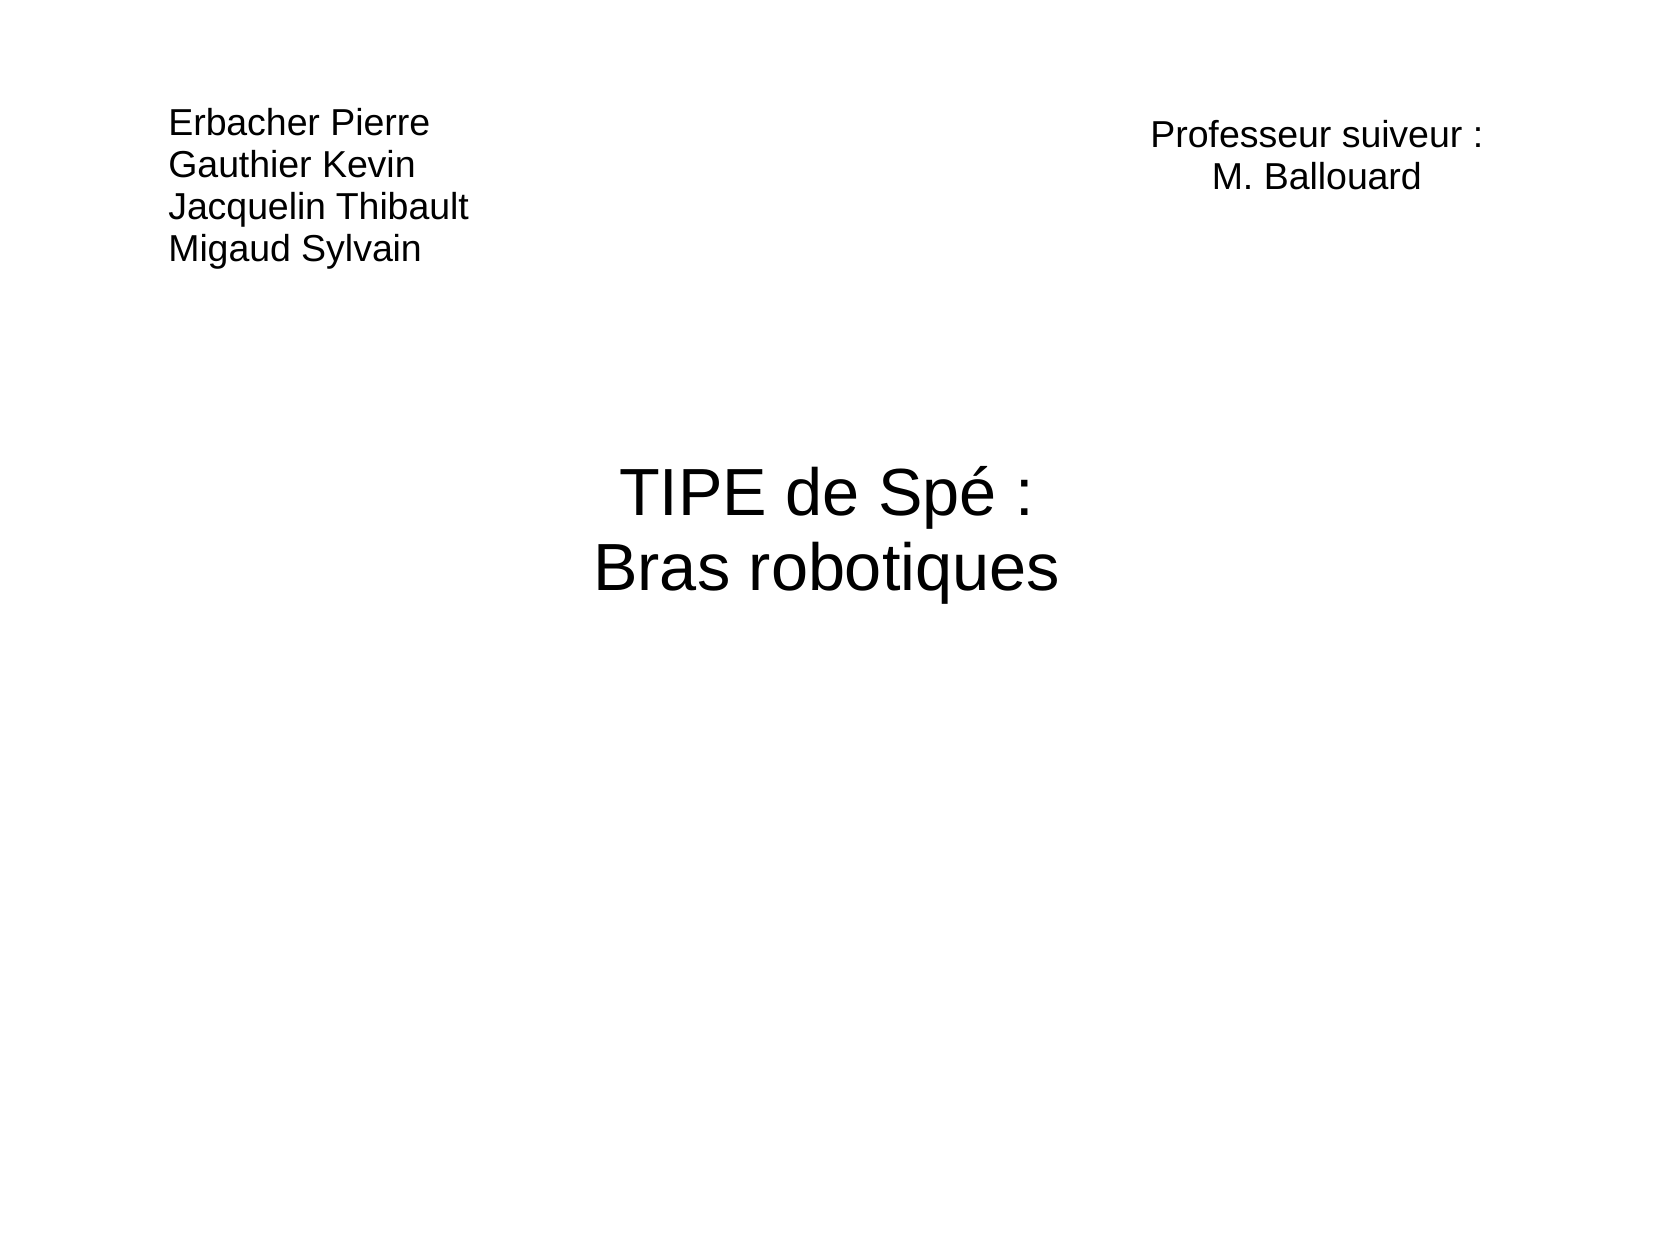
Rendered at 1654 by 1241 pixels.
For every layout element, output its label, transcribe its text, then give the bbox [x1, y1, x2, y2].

subtitle TIPE de Spé : Bras robotiques [82, 49, 1571, 1010]
text_box Erbacher Pierre Gauthier Kevin Jacquelin Thibault Migaud Sylvain [153, 94, 686, 278]
text_box Professeur suiveur : M. Ballouard [1110, 106, 1524, 206]
